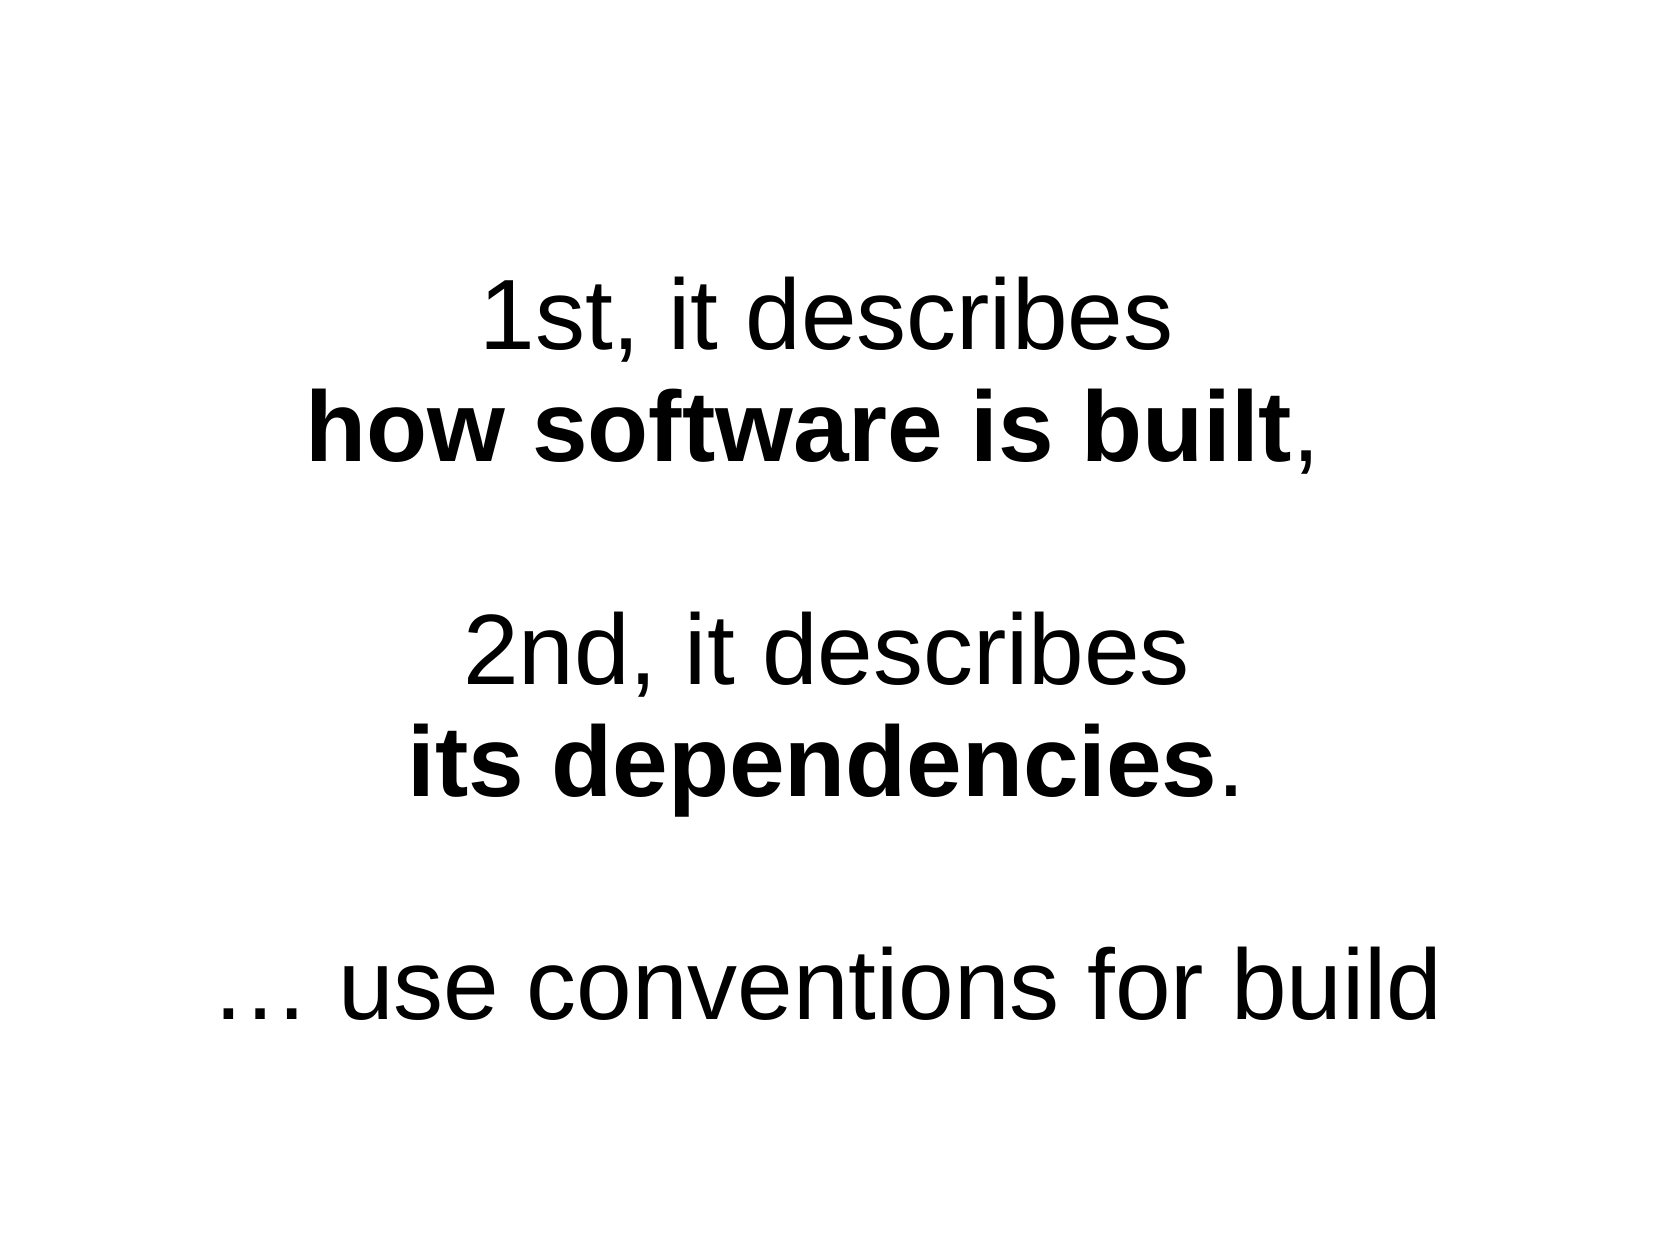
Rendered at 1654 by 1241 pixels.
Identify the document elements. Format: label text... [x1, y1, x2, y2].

subtitle 1st, it describes how software is built, 2nd, it describes its dependencies. … use conventions for build [82, 258, 1571, 1041]
